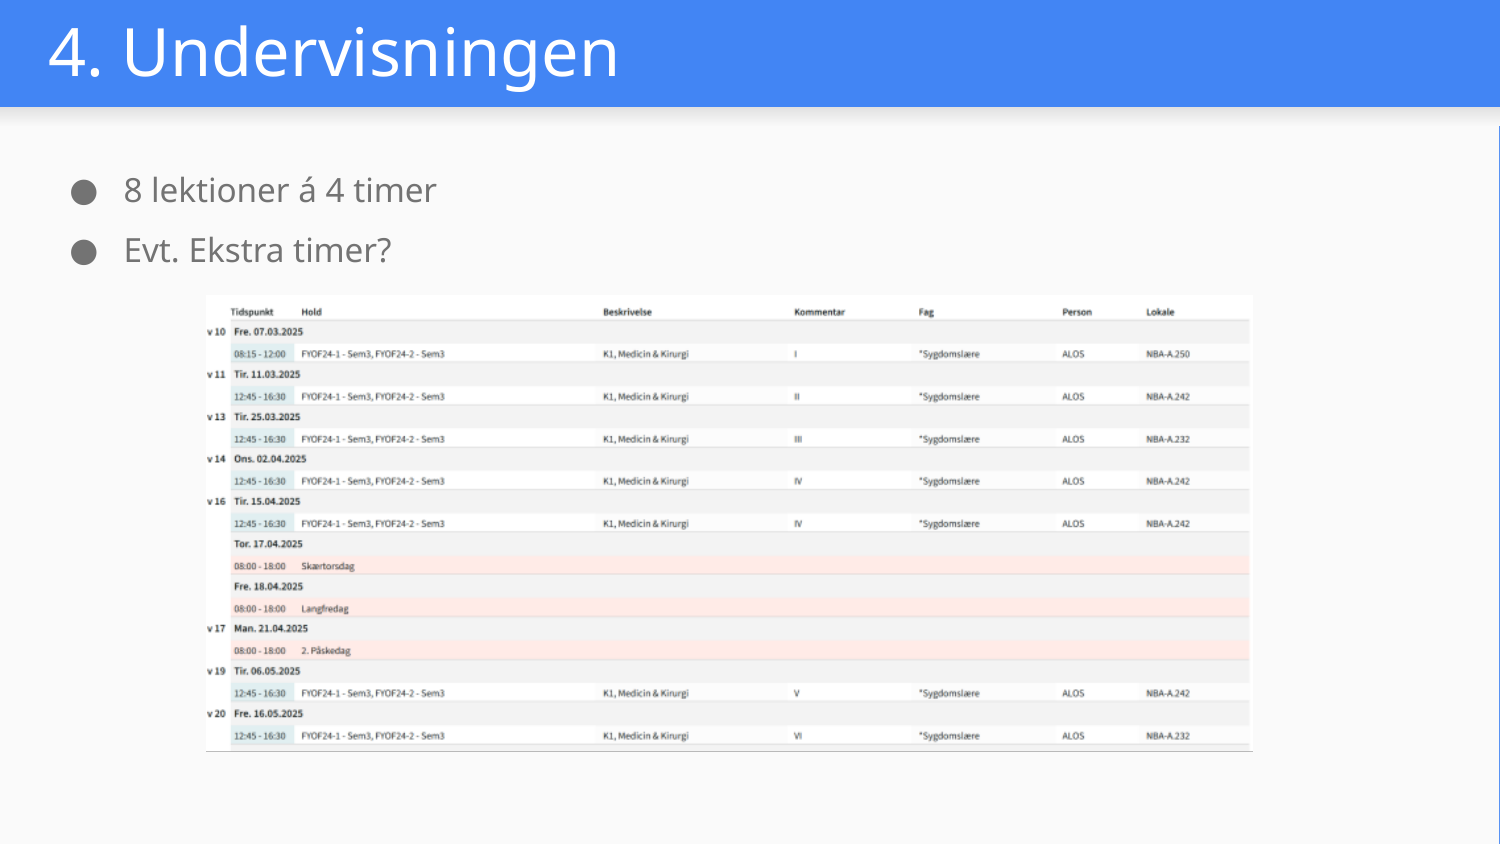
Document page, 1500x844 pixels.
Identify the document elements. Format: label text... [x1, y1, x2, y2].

text_box 8 lektioner á 4 timer Evt. Ekstra timer? [33, 133, 508, 807]
picture [206, 295, 1253, 753]
title 4. Undervisningen [33, 0, 1482, 99]
